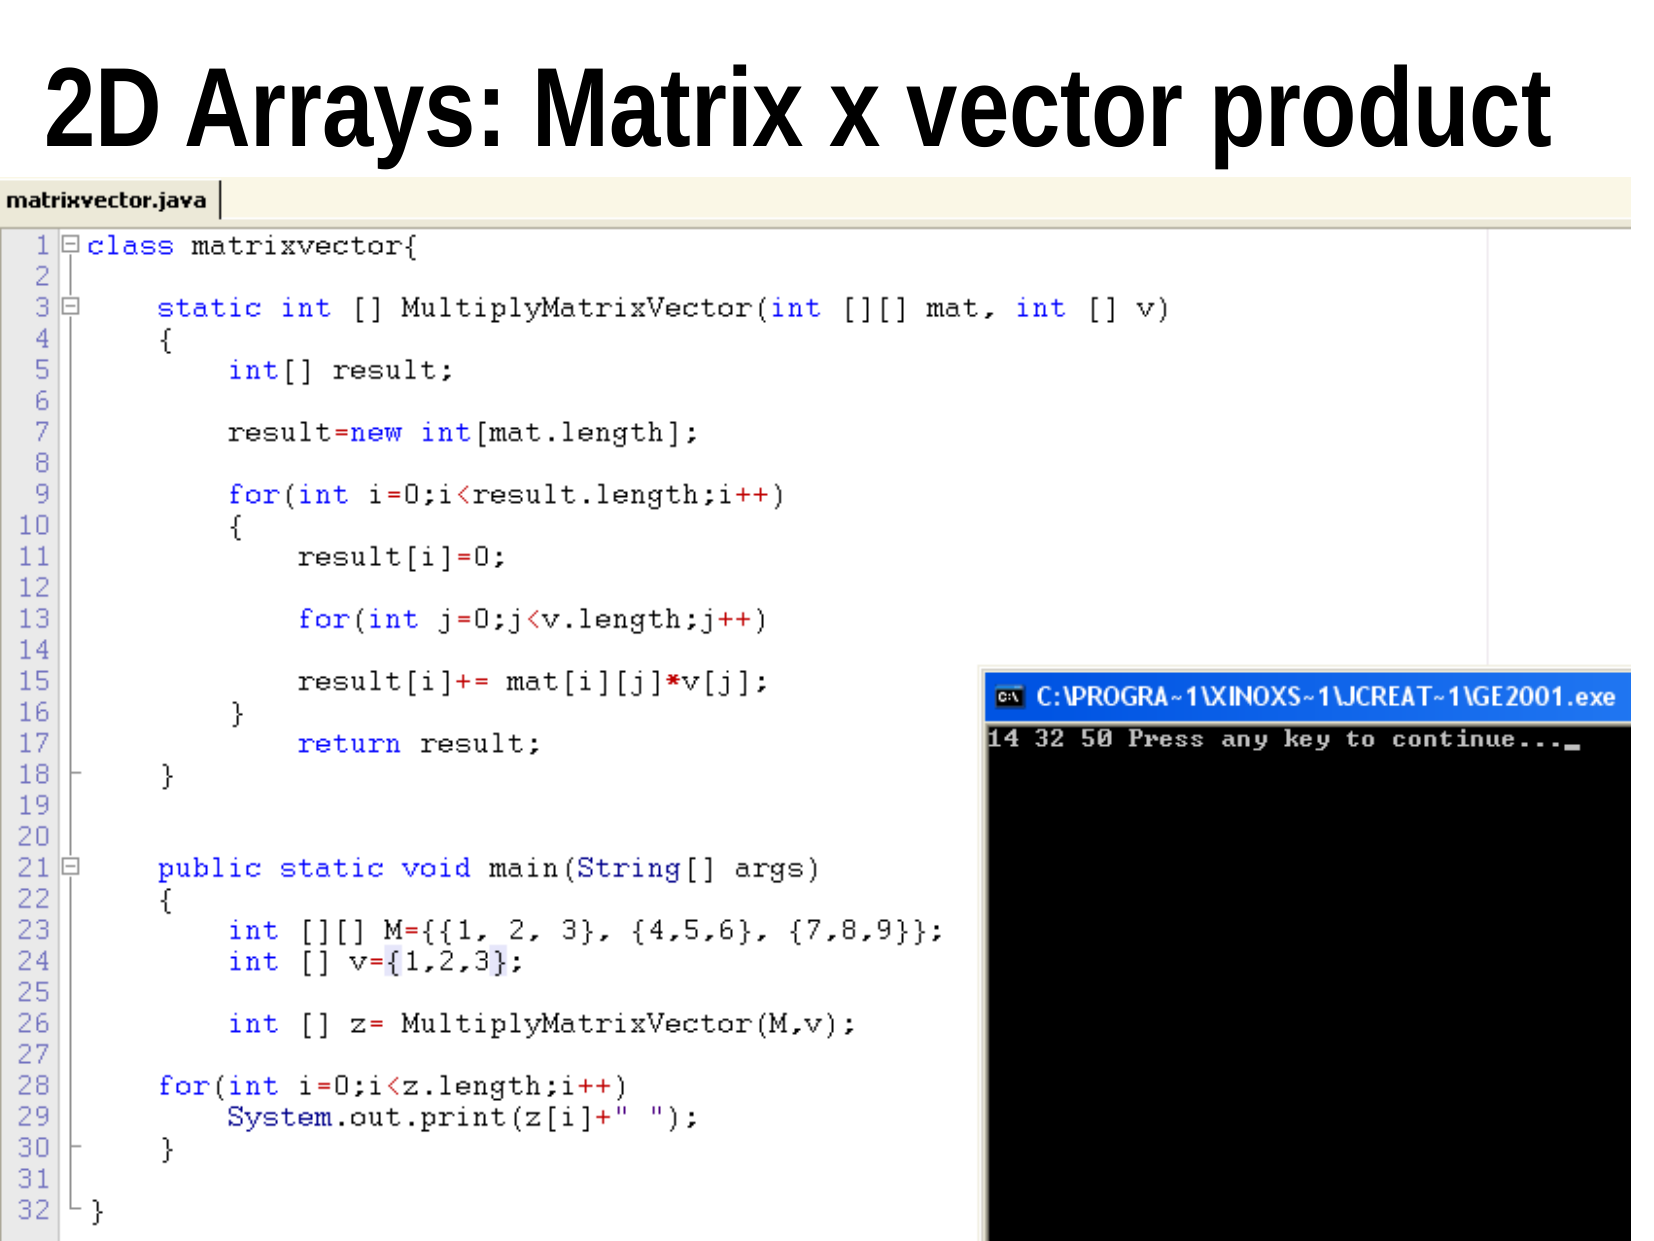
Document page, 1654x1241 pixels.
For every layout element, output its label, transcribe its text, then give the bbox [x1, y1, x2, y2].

text_box 2D Arrays: Matrix x vector product [29, 33, 1567, 177]
picture [0, 177, 1631, 1241]
